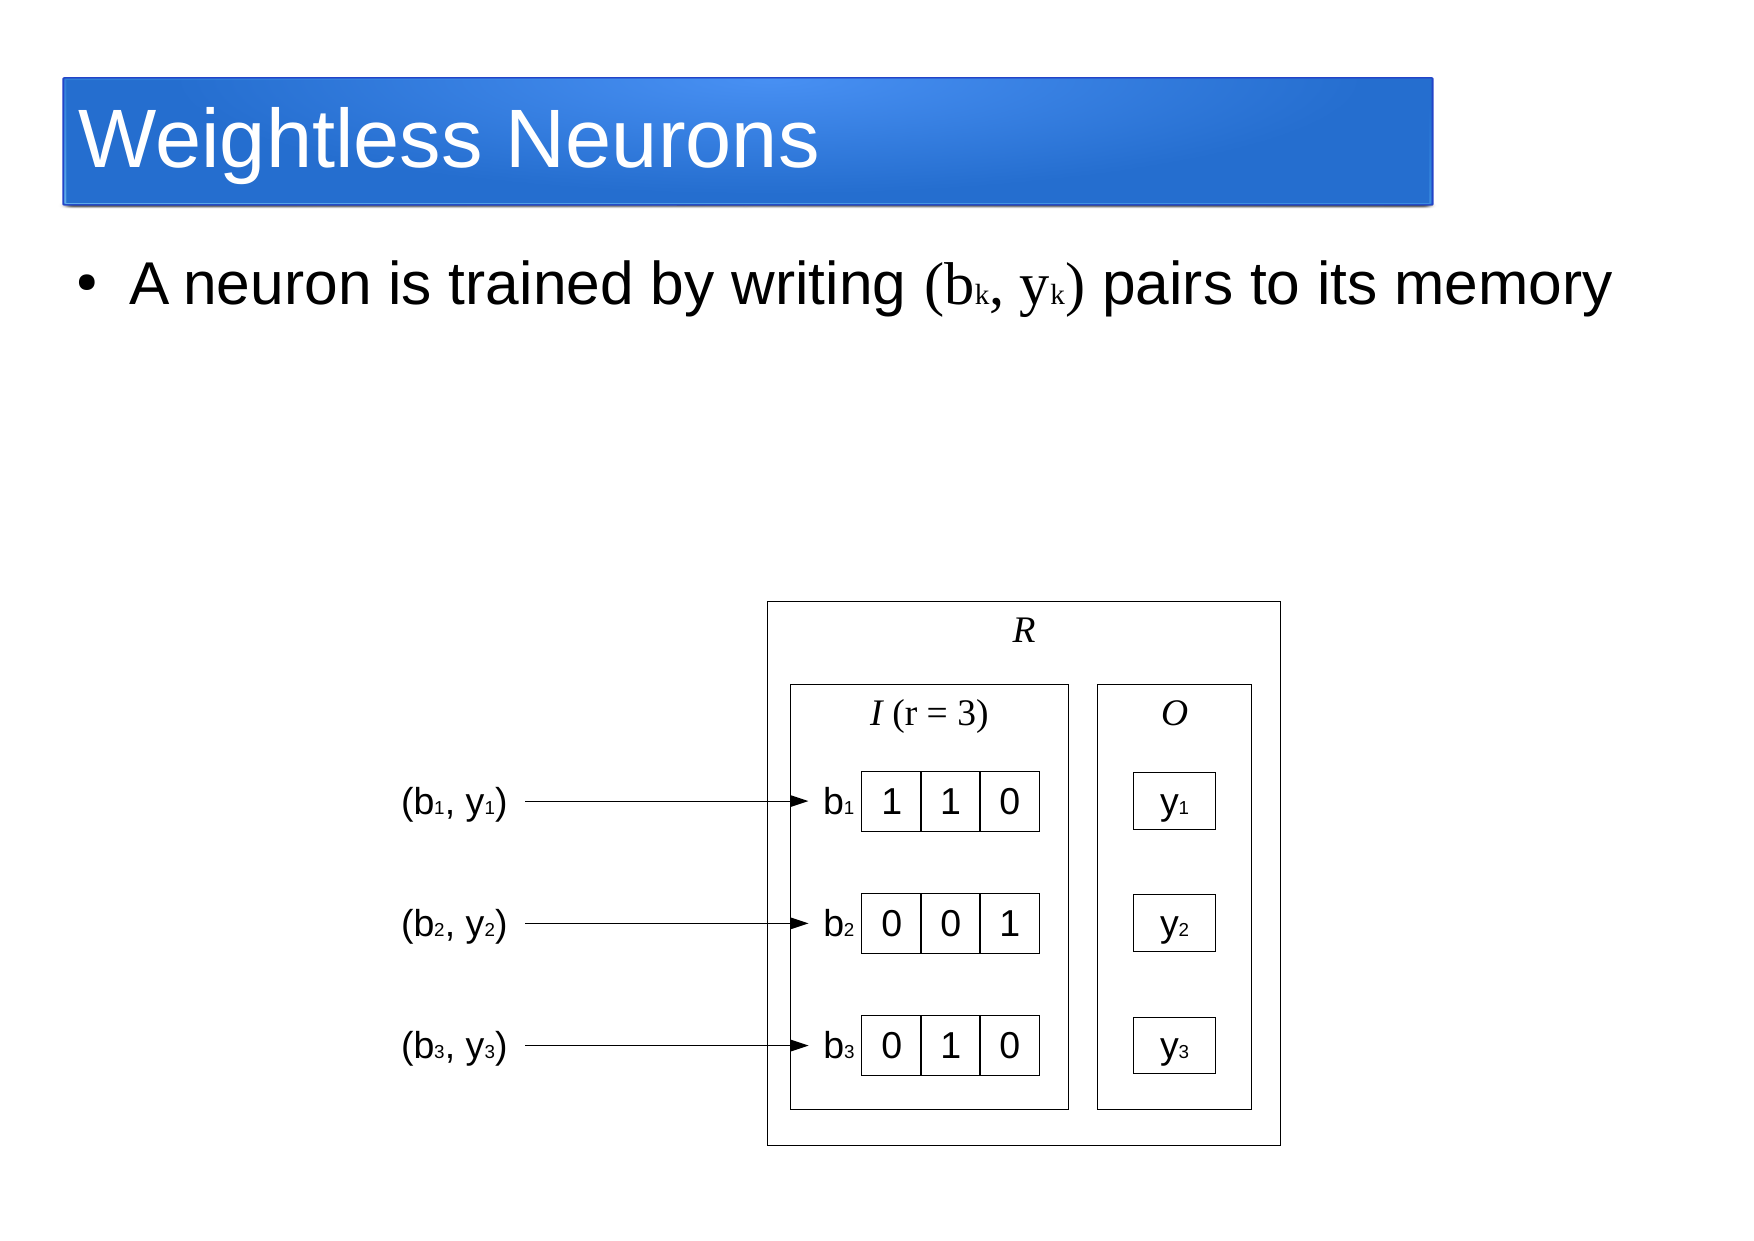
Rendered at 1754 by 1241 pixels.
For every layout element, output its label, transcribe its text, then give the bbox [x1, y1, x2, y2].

text_box R [767, 802, 790, 923]
text_box 0 [920, 893, 979, 954]
text_box 1 [861, 771, 920, 832]
text_box (b3, y3) [383, 1017, 526, 1074]
text_box y2 [1133, 894, 1216, 952]
text_box I (r = 3) [790, 684, 1069, 1110]
text_box 1 [979, 893, 1040, 954]
text_box 0 [861, 1015, 920, 1076]
text_box (b2, y2) [383, 894, 526, 952]
text_box 0 [861, 893, 920, 954]
text_box O [1097, 684, 1252, 1110]
text_box (b1, y1) [383, 772, 526, 830]
text_box 0 [979, 1015, 1040, 1076]
text_box 0 [892, 1035, 897, 1056]
text_box b3 [808, 1017, 892, 1074]
picture [58, 77, 1439, 209]
text_box 0 [979, 771, 1040, 832]
text_box 0 [892, 913, 897, 934]
text_box y3 [1133, 1017, 1216, 1074]
text_box b2 [808, 894, 892, 952]
text_box R [767, 924, 790, 1045]
text_box y1 [1133, 772, 1216, 830]
text_box R [767, 601, 1281, 1146]
text_box 1 [920, 1015, 979, 1076]
text_box 1 [920, 771, 979, 832]
list A neuron is trained by writing (bk, yk) pairs to its memory [58, 249, 1696, 366]
text_box b1 [808, 772, 892, 830]
title Weightless Neurons [78, 80, 1429, 198]
